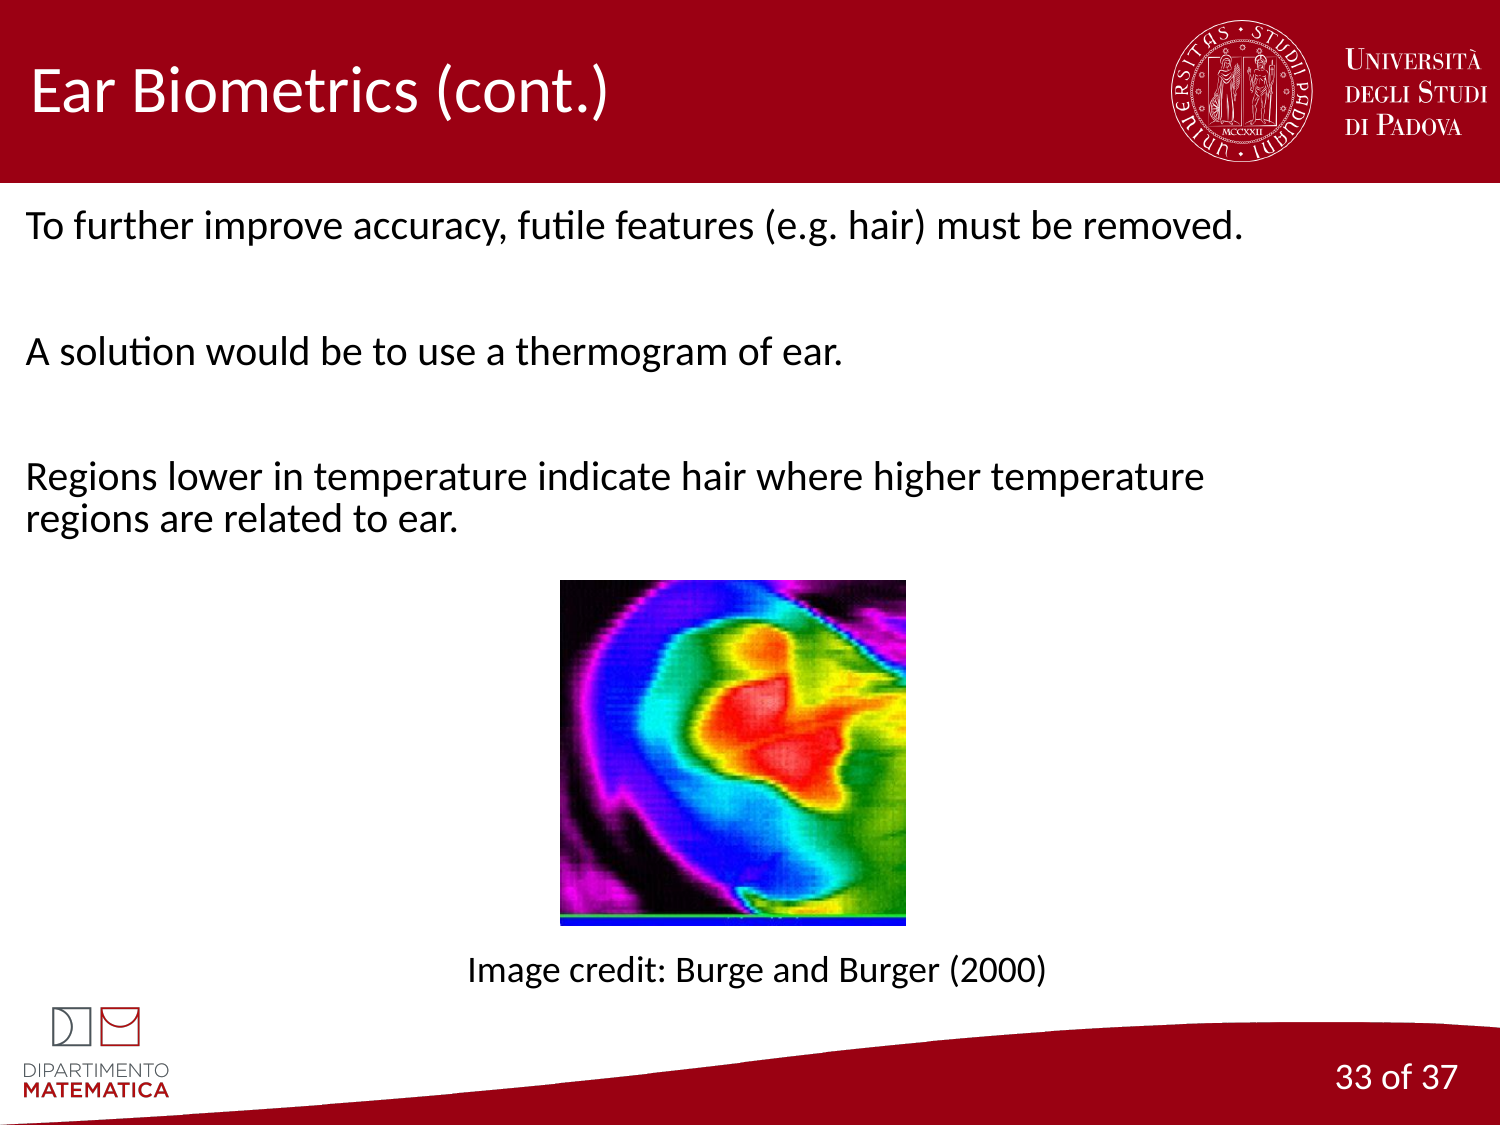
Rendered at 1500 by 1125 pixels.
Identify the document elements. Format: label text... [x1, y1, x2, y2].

text_box To further improve accuracy, futile features (e.g. hair) must be removed. A solution would be to use a thermogram of ear. Regions lower in temperature indicate hair where higher temperature regions are related to ear. [10, 201, 1261, 551]
title Ear Biometrics (cont.) [0, 0, 1159, 183]
text_box Image credit: Burge and Burger (2000) [452, 946, 1068, 1007]
picture [560, 580, 906, 926]
picture [1171, 20, 1487, 162]
picture [0, 1007, 1500, 1125]
slide_number 33 of 37 [1136, 1044, 1474, 1104]
